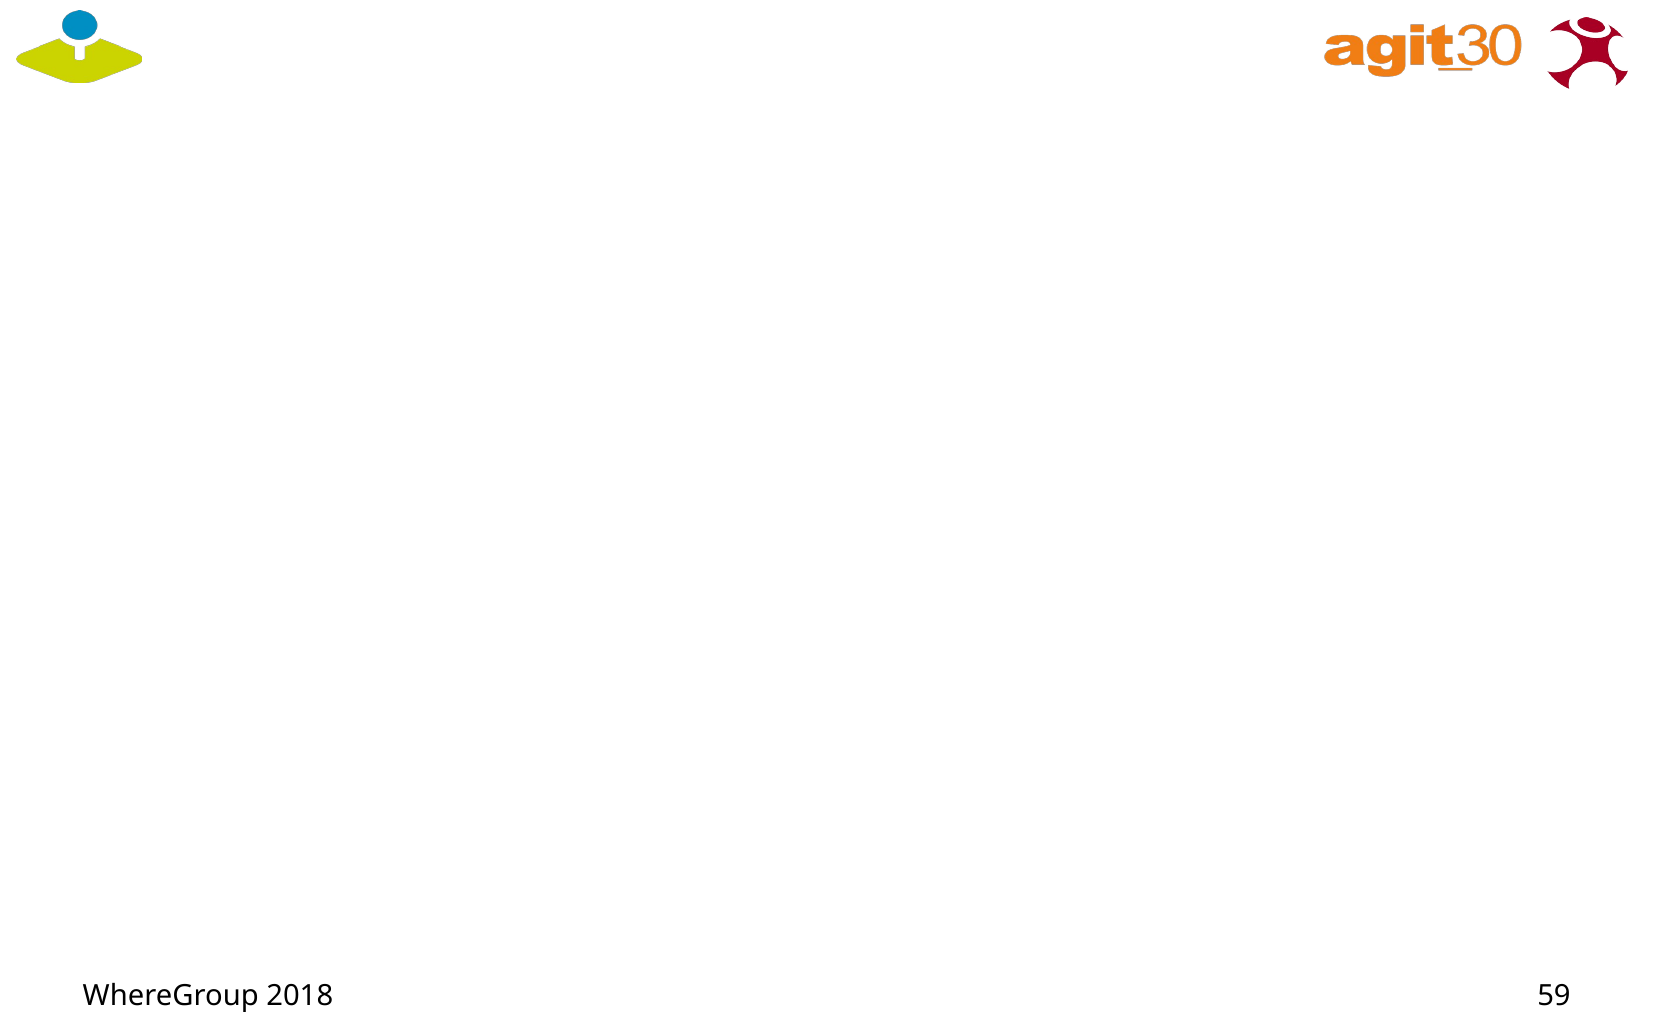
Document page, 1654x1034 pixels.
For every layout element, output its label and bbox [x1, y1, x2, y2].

picture [1547, 17, 1628, 89]
picture [1322, 21, 1524, 79]
picture [16, 10, 142, 83]
